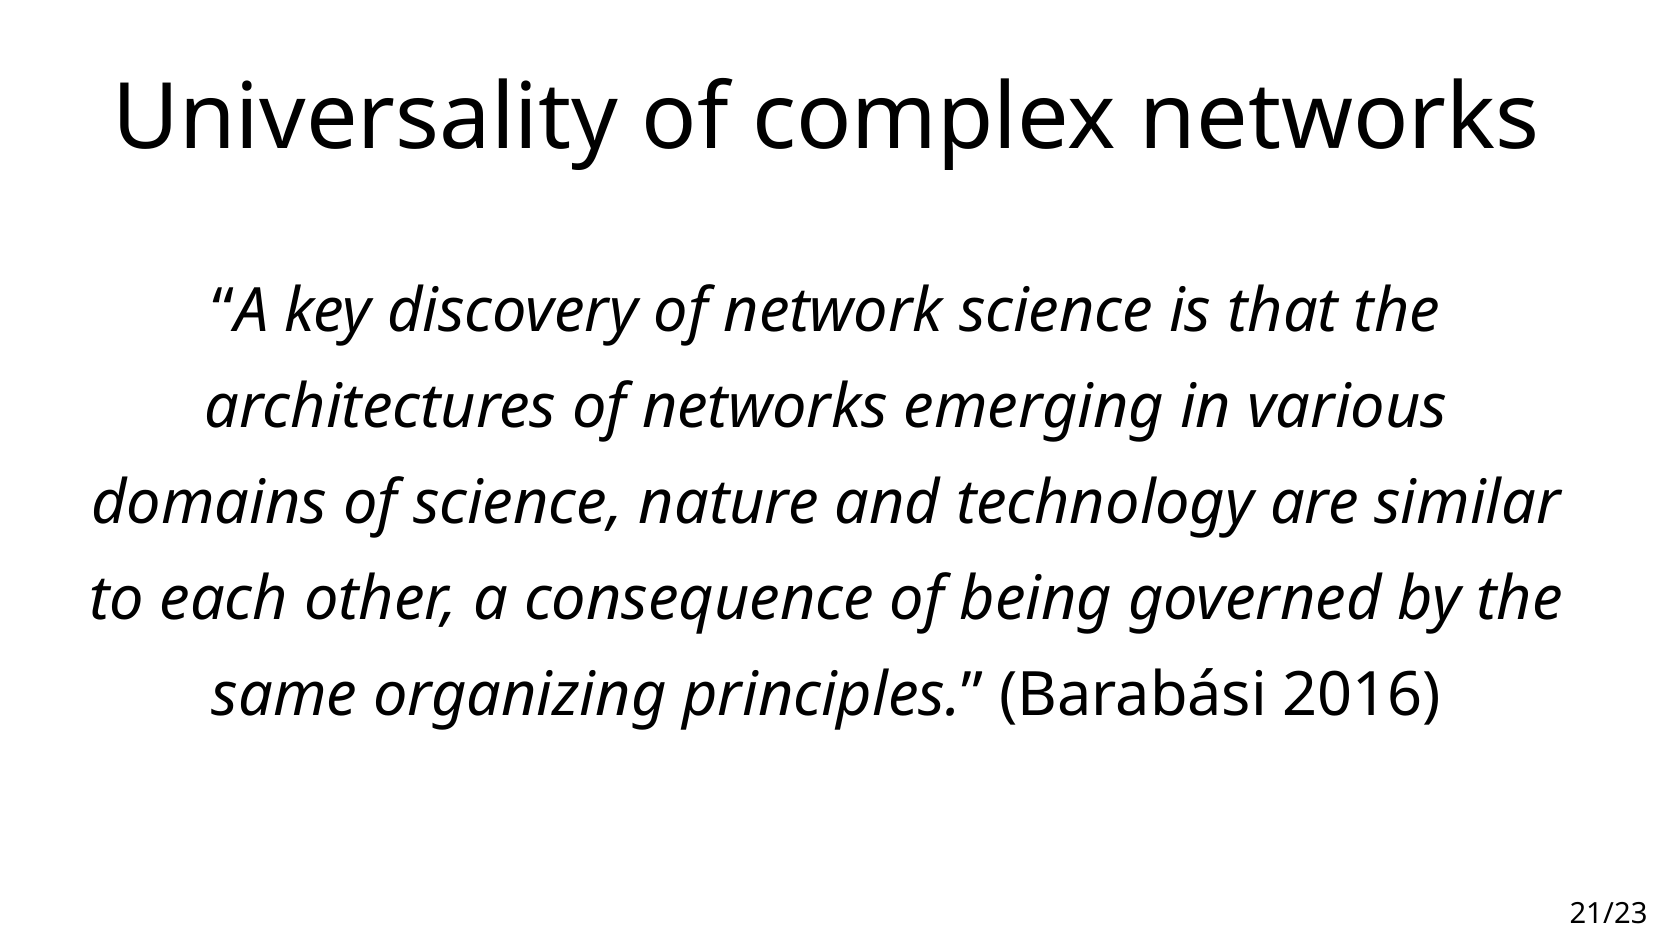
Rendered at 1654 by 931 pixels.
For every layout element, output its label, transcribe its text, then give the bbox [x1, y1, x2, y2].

title Universality of complex networks [82, 1, 1571, 226]
list “A key discovery of network science is that the architectures of networks emerging in various domains of science, nature and technology are similar to each other, a consequence of being governed by the same organizing principles.” (Barabási 2016) [82, 253, 1571, 793]
